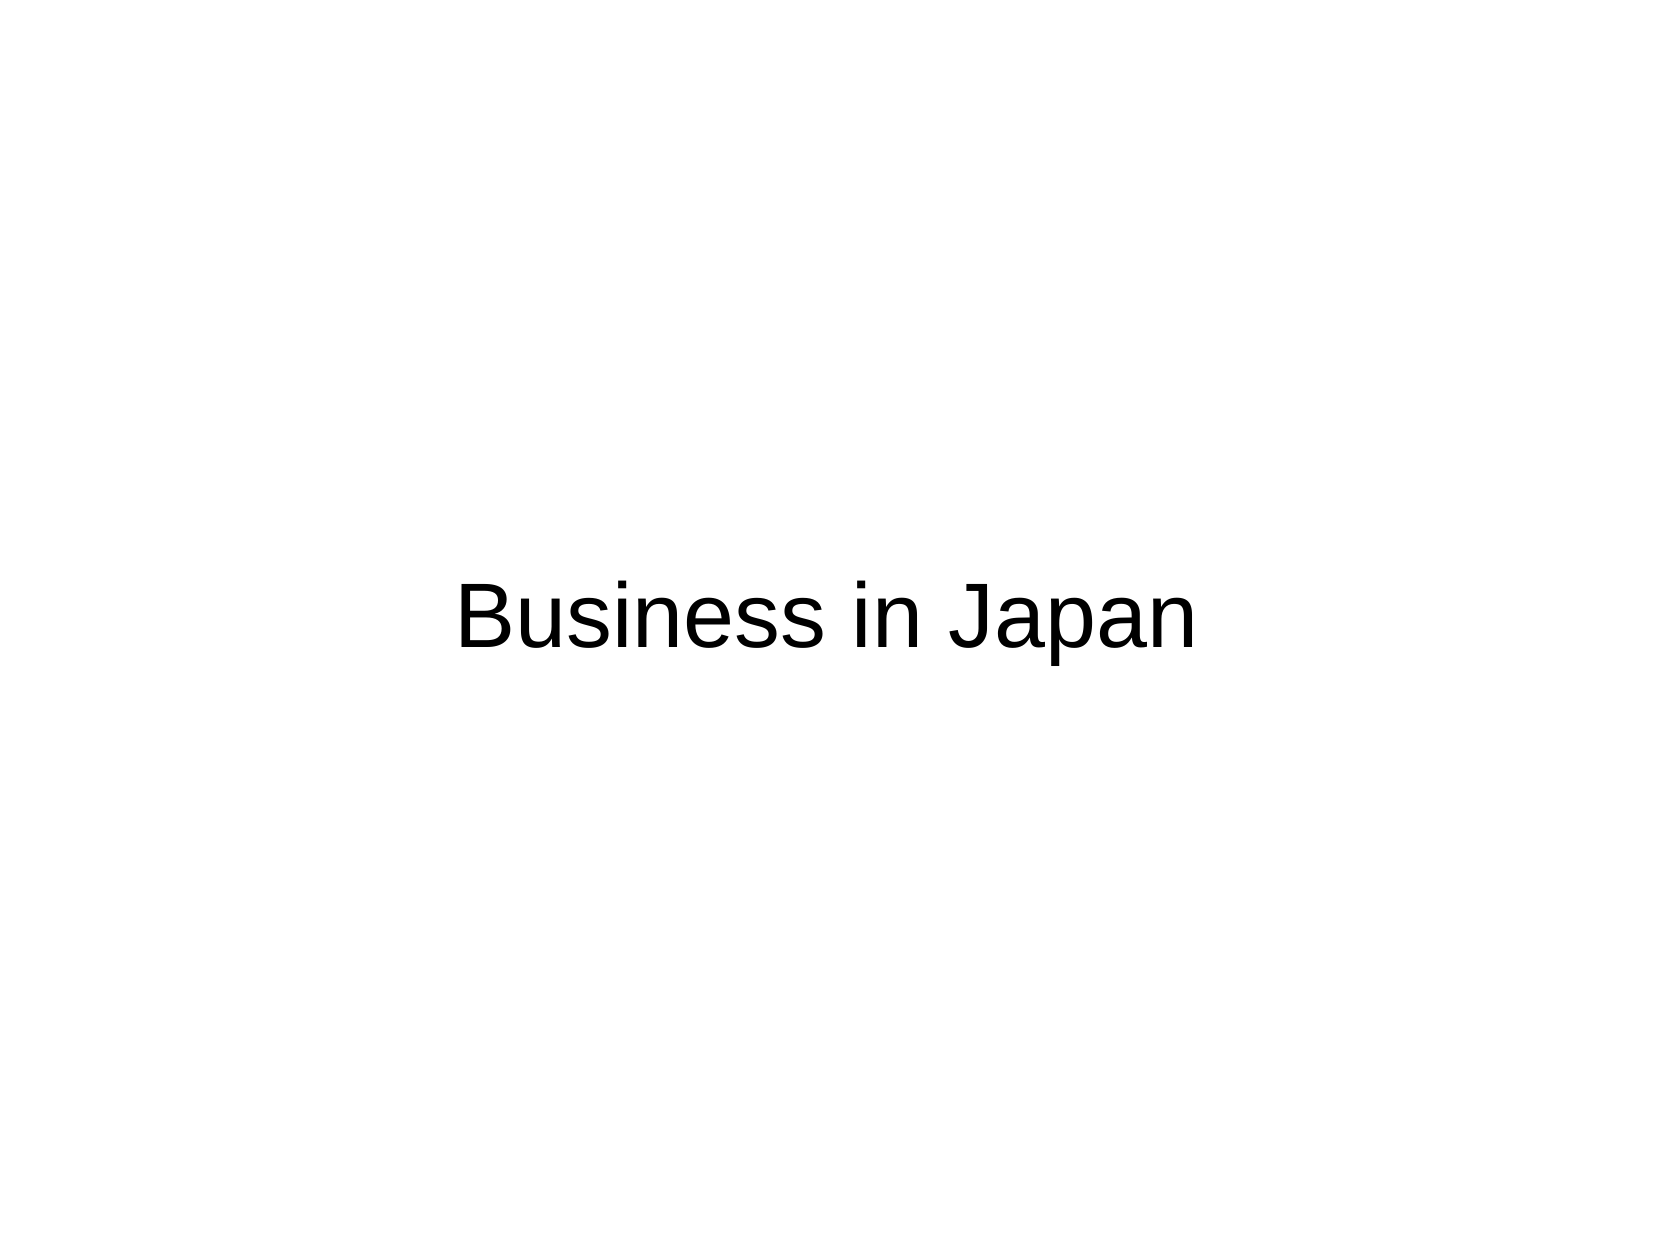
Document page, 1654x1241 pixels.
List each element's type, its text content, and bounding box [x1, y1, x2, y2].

title Business in Japan [82, 49, 1571, 1182]
